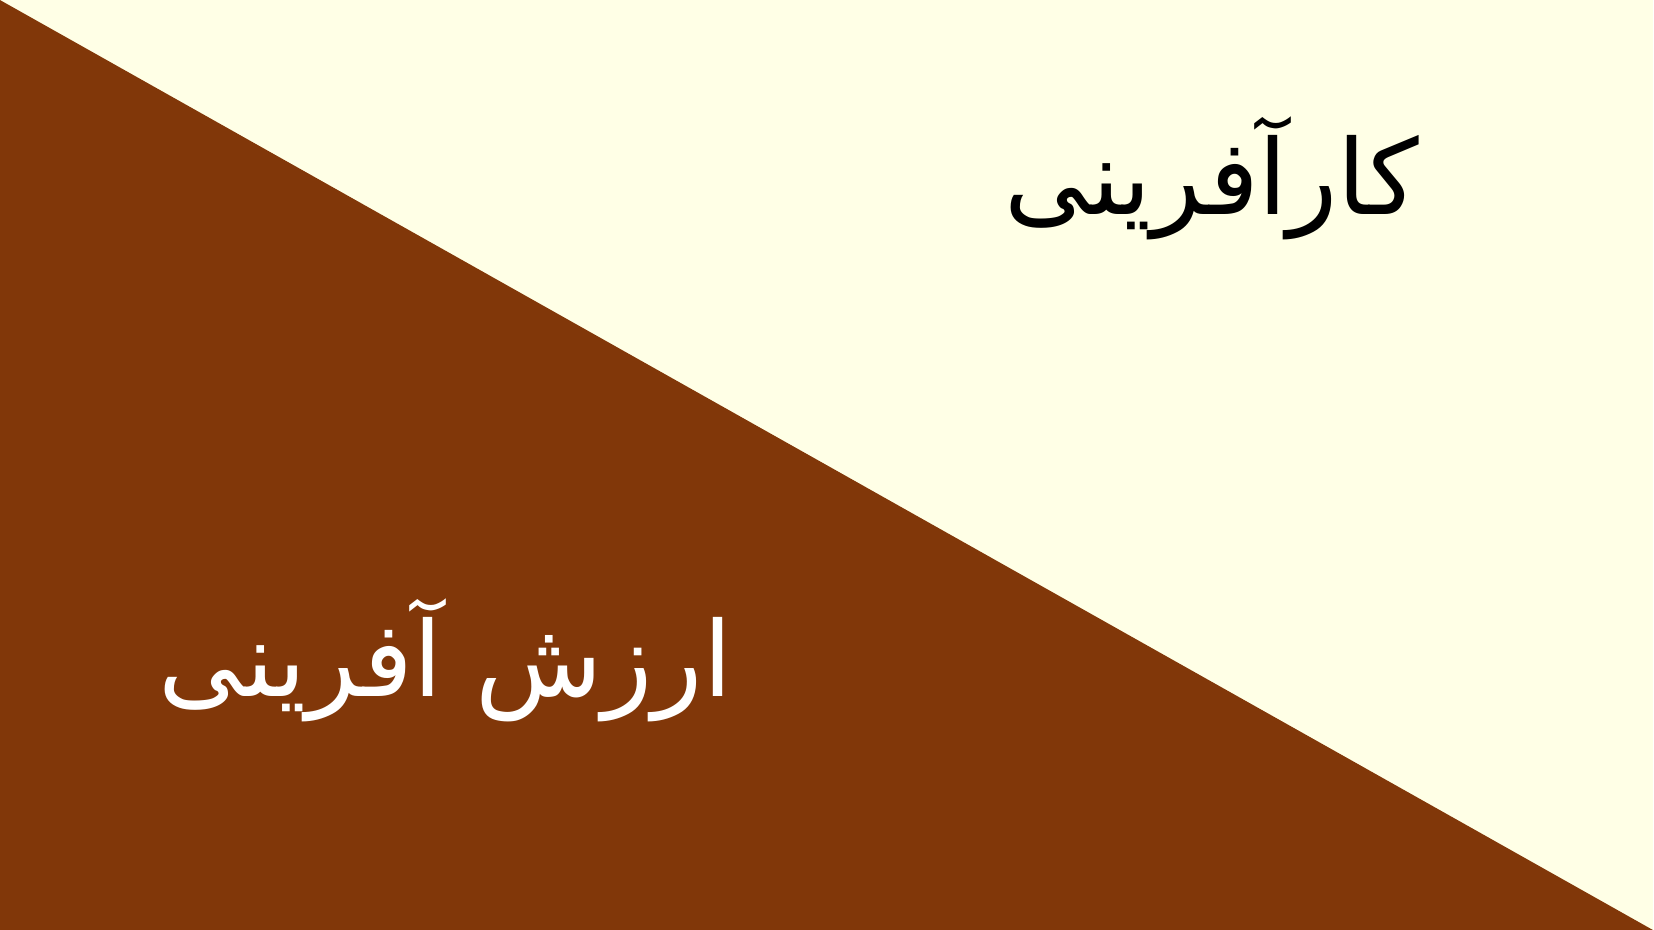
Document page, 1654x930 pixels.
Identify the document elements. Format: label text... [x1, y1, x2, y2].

text_box [0, 0, 1653, 930]
list ارزش آفرینی [82, 600, 809, 853]
list کارآفرینی [849, 117, 1576, 376]
